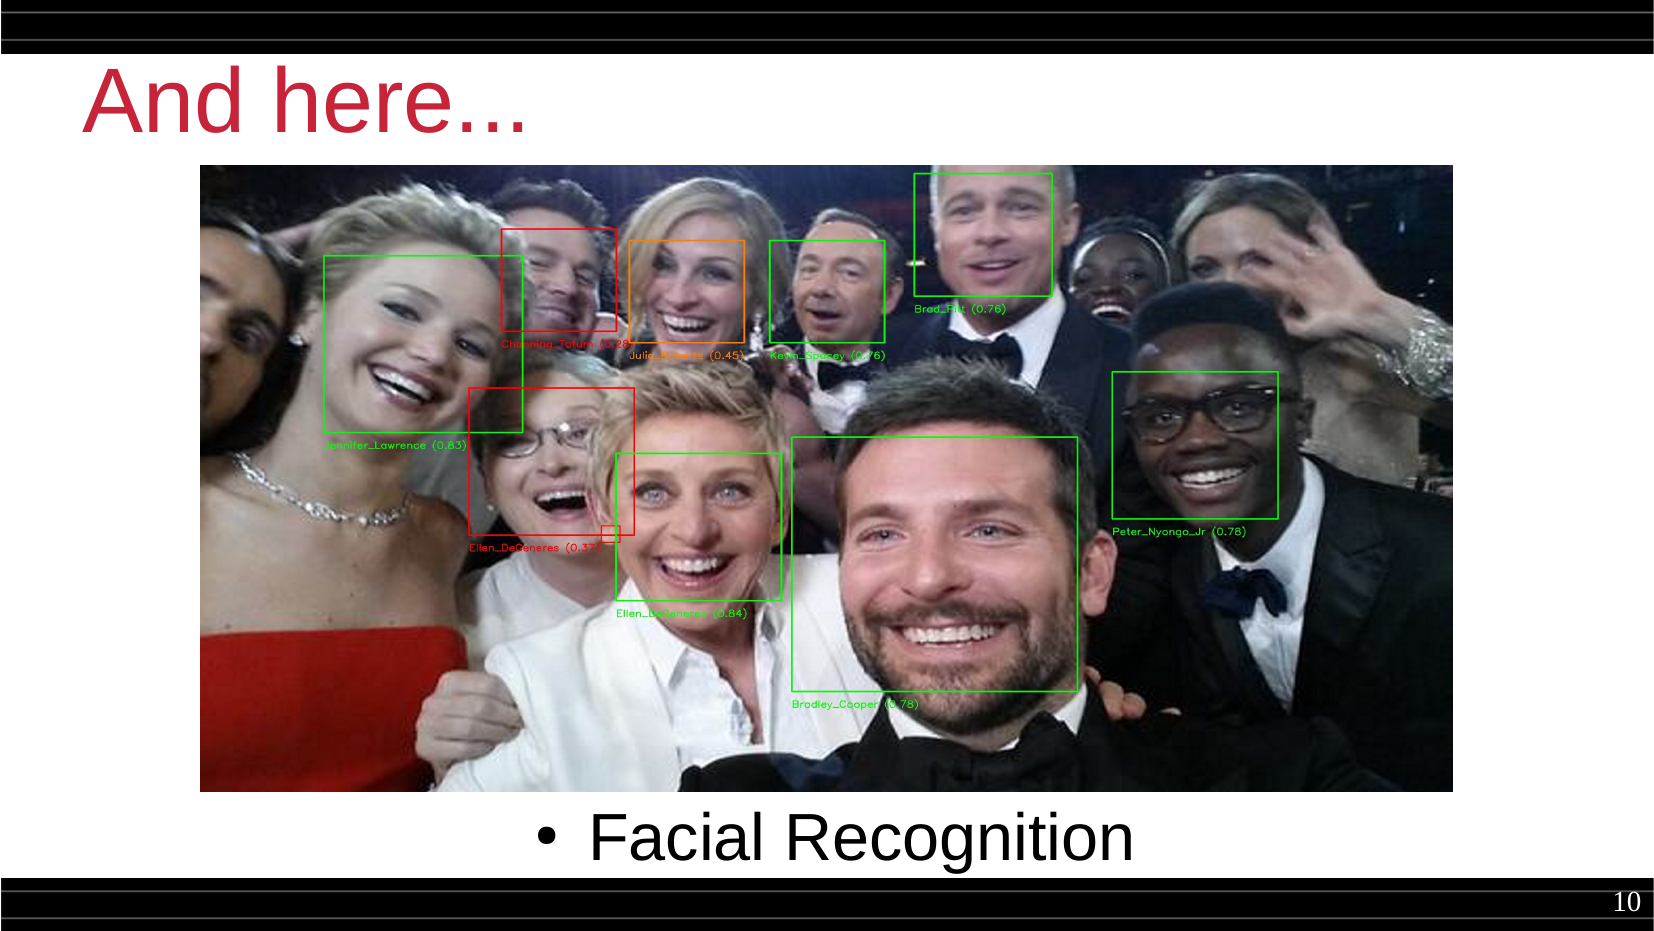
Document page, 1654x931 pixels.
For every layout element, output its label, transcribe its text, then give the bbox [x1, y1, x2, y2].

title And here... [82, 23, 1571, 179]
list Facial Recognition [82, 389, 1571, 876]
picture [200, 165, 1453, 792]
picture [1, 0, 1654, 54]
picture [1, 878, 1654, 931]
